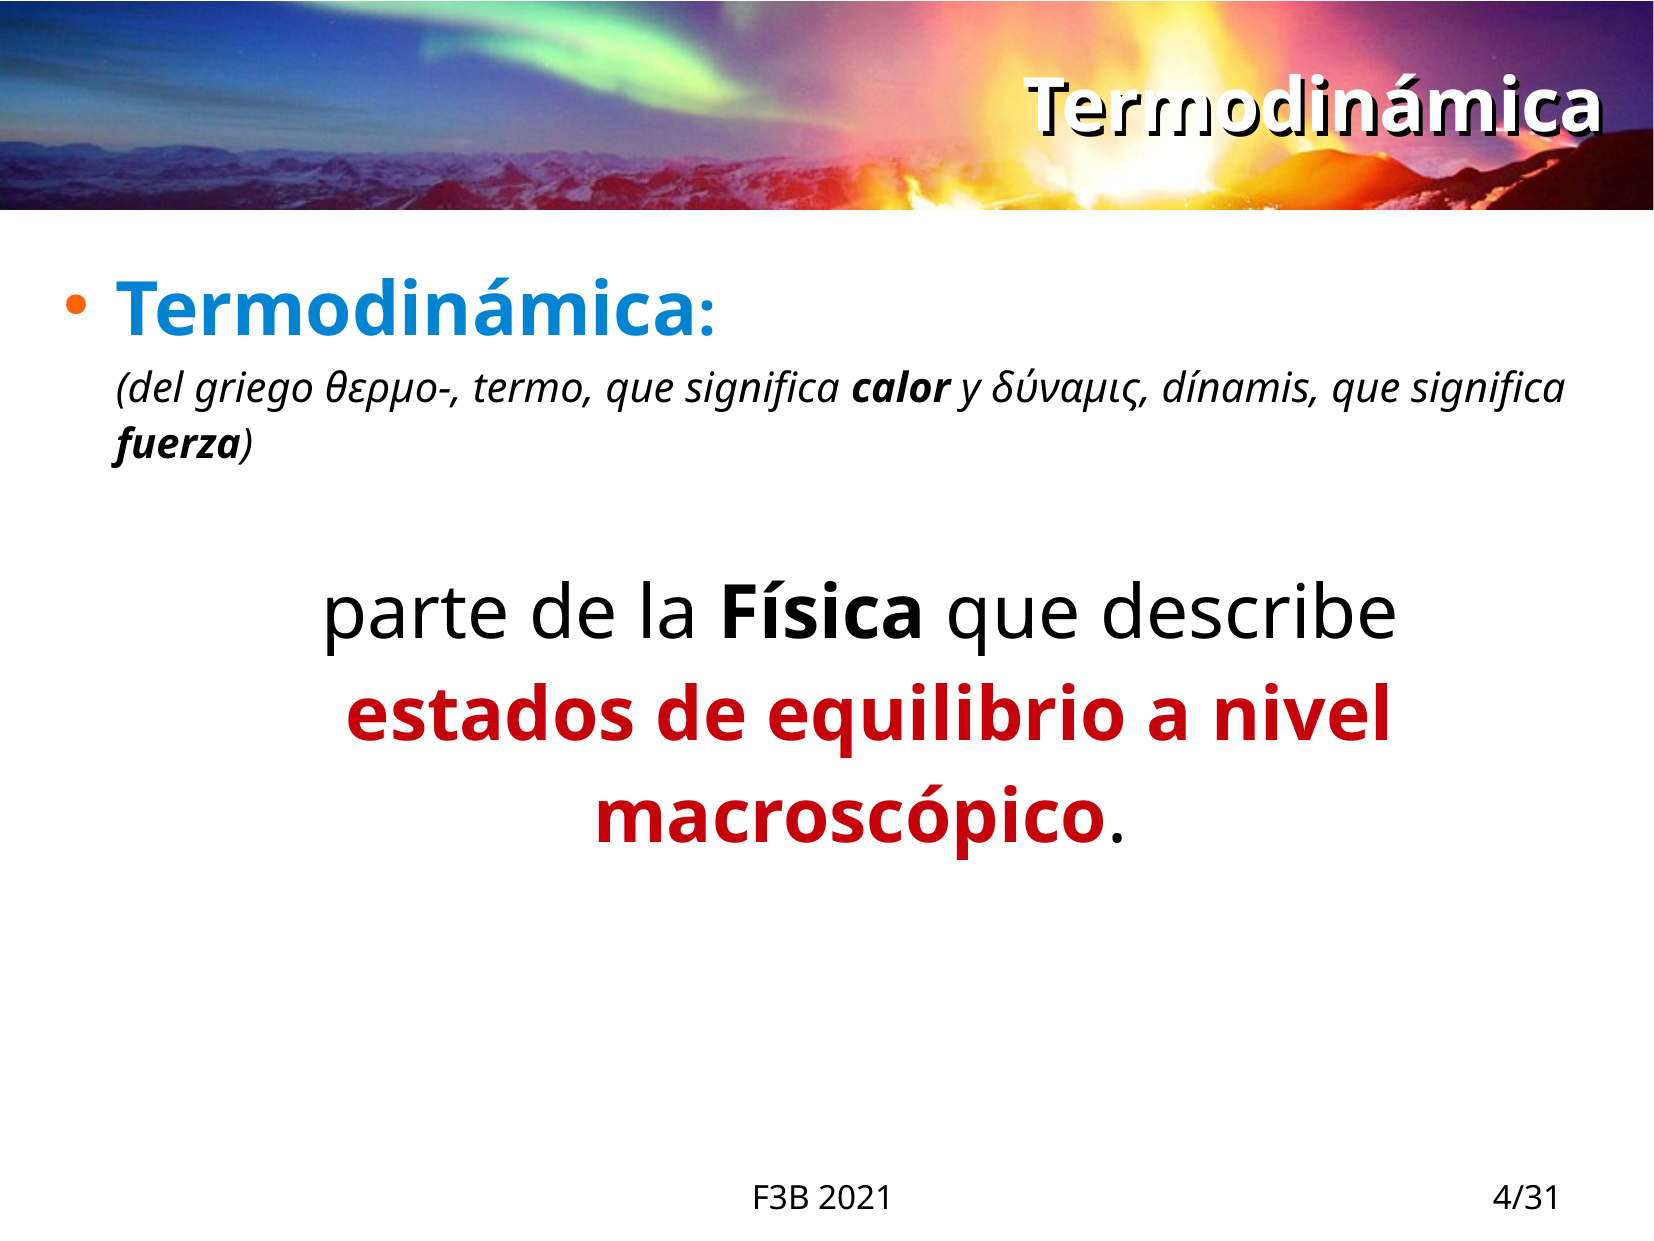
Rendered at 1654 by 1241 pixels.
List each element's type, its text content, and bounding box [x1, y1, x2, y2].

picture [0, 1, 1654, 210]
list Termodinámica: (del griego θερμo-, termo, que significa calor y δύναμις, dínamis, que significa fuerza) parte de la Física que describe estados de equilibrio a nivel macroscópico. [45, 255, 1606, 1156]
title Termodinámica [45, 15, 1606, 191]
